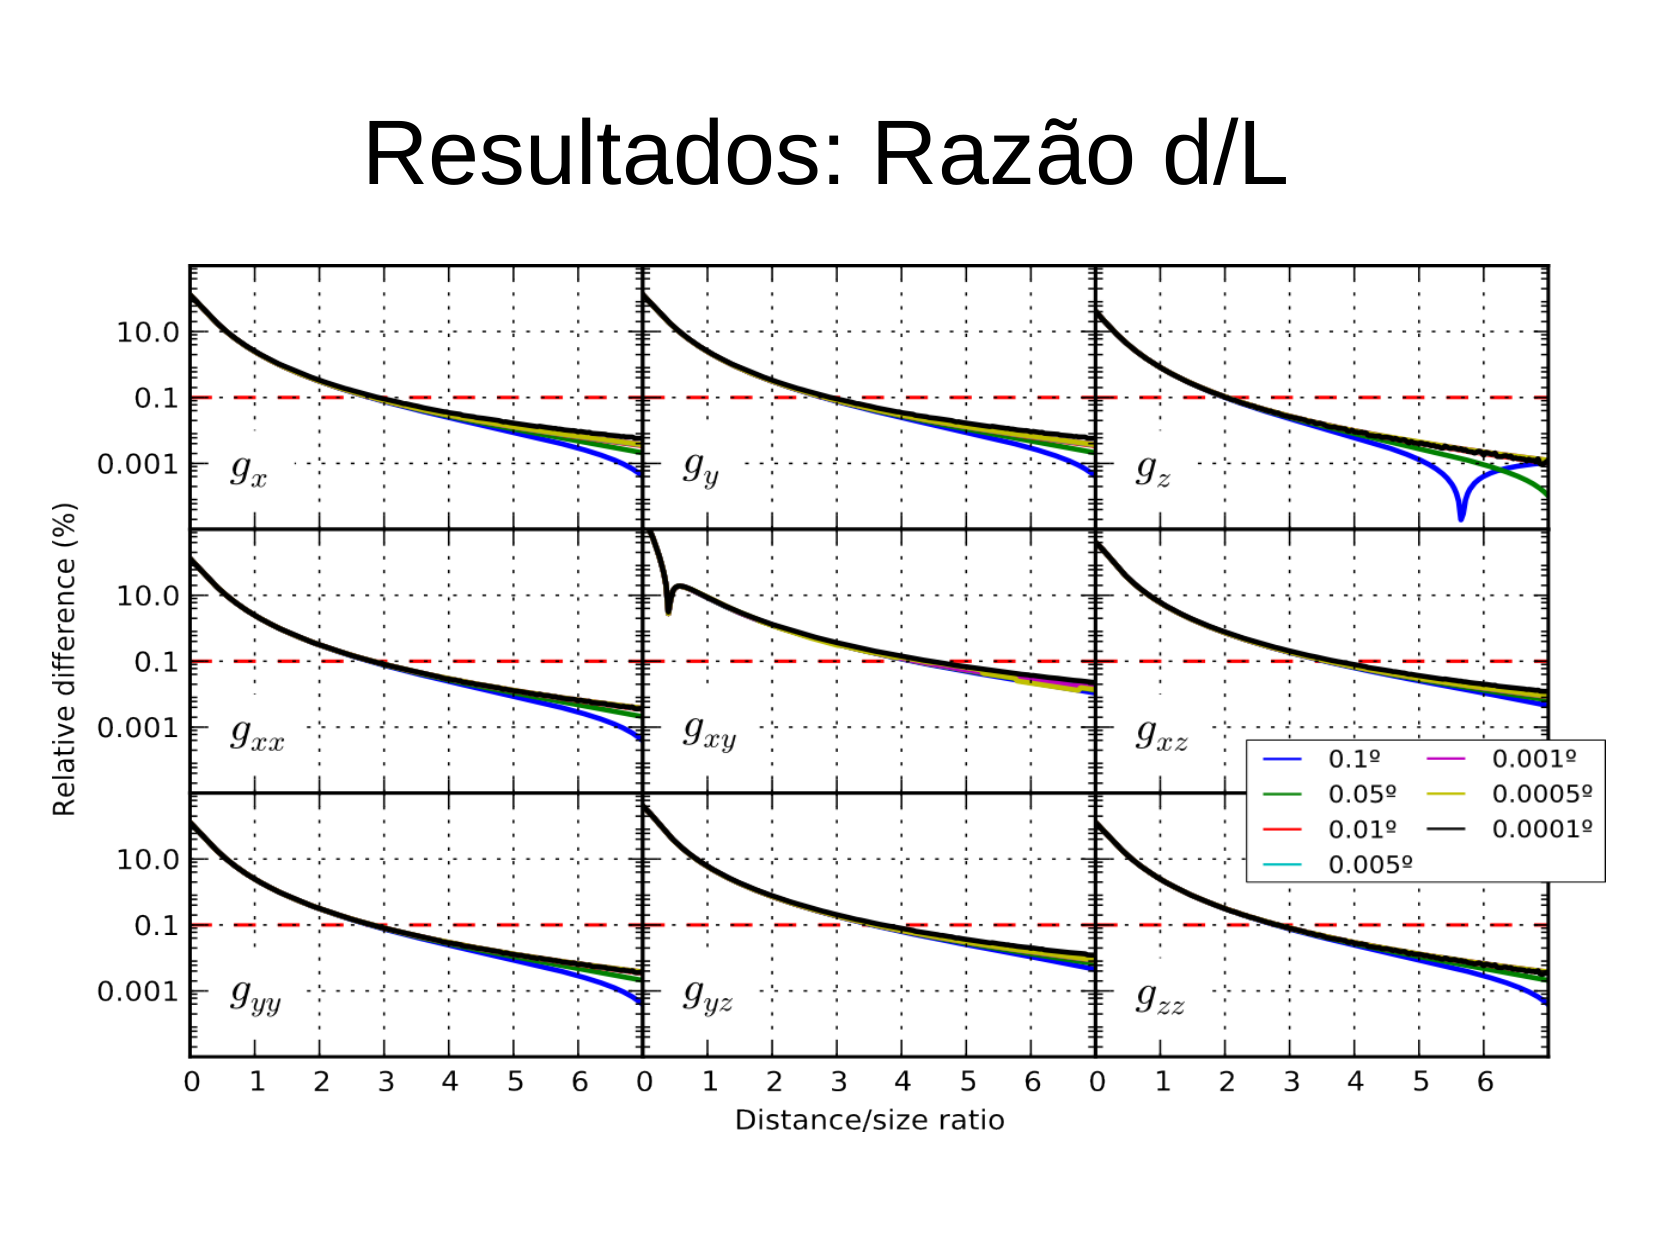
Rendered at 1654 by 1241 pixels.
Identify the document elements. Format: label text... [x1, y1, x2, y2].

picture [52, 264, 1606, 1132]
title Resultados: Razão d/L [82, 49, 1571, 257]
